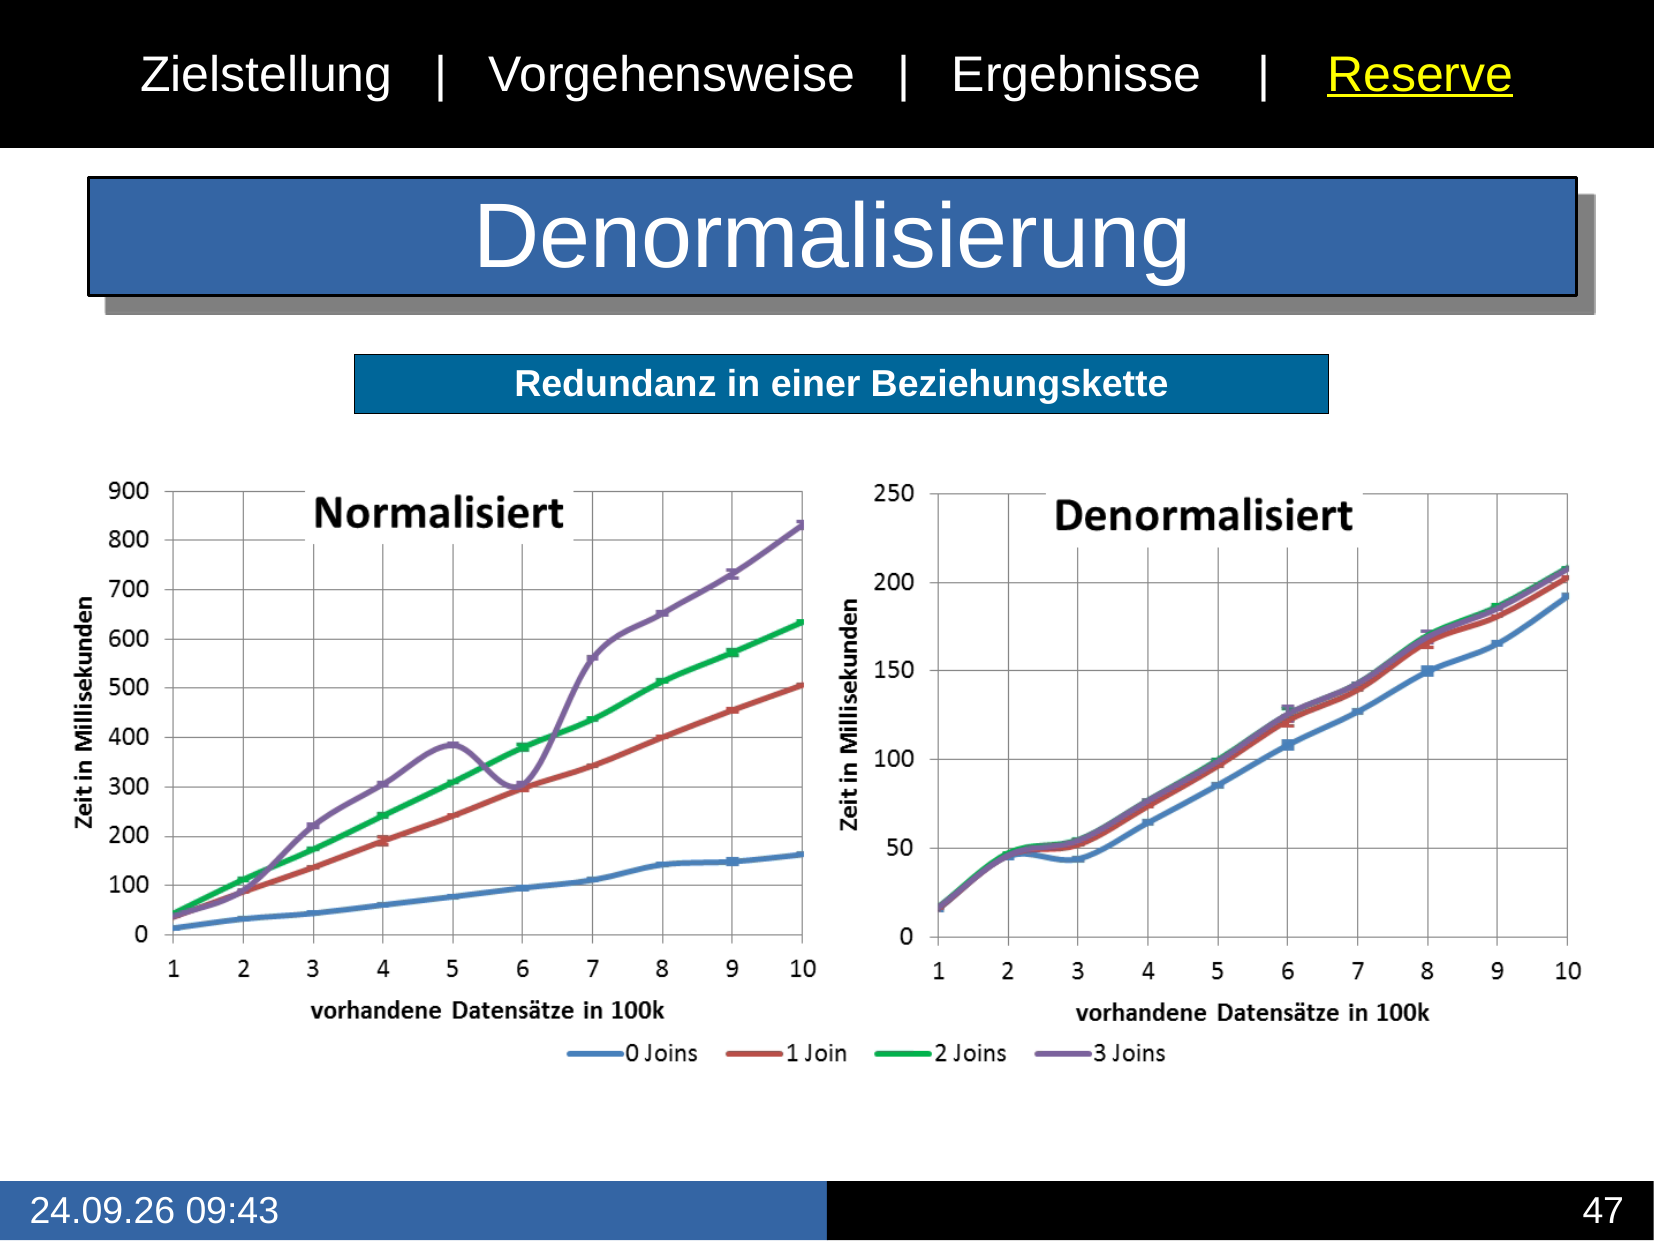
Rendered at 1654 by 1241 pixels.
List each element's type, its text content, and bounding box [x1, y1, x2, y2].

text_box Zielstellung | Vorgehensweise | Ergebnisse | Reserve [0, 0, 1654, 148]
title Denormalisierung [88, 177, 1577, 296]
text_box Redundanz in einer Beziehungskette [354, 354, 1329, 414]
picture [70, 476, 1583, 1066]
